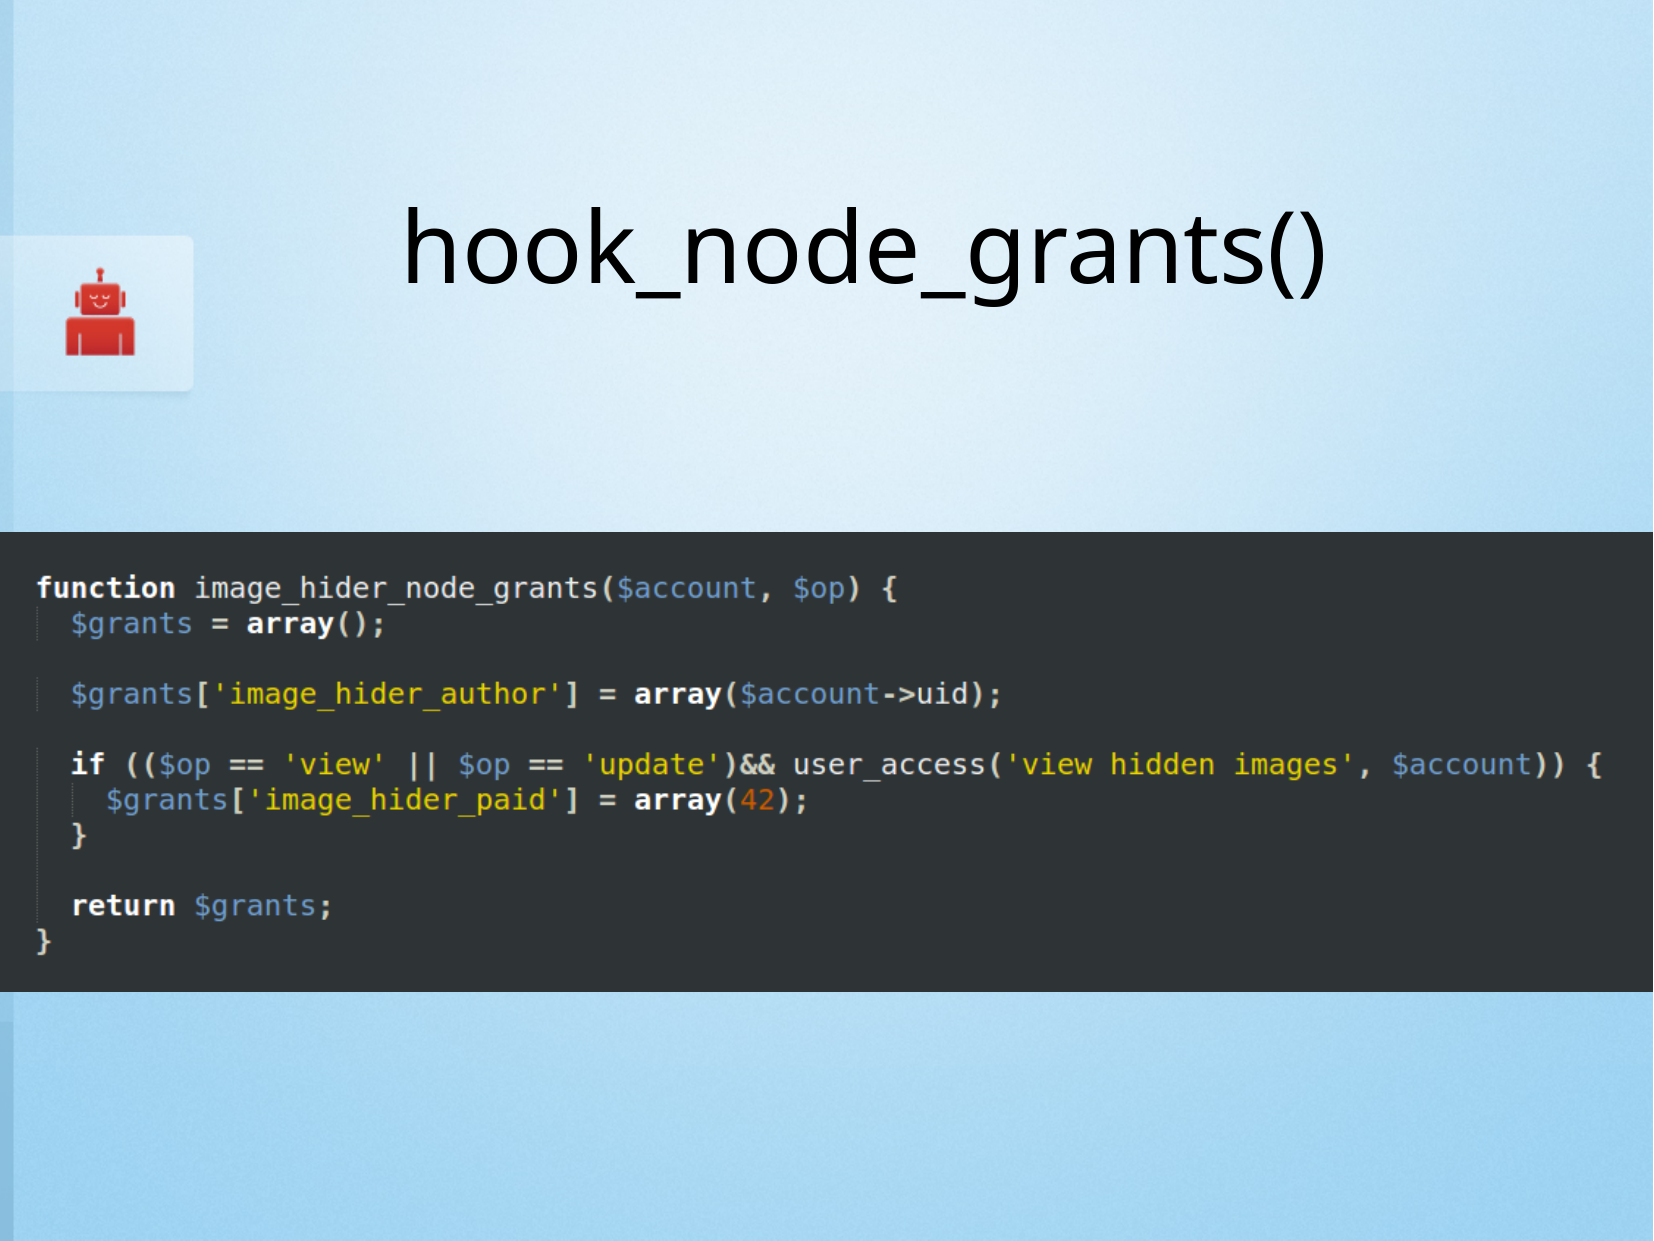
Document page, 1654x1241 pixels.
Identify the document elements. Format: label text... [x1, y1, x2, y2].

text_box hook_node_grants() [385, 168, 1268, 304]
picture [0, 0, 1653, 1241]
